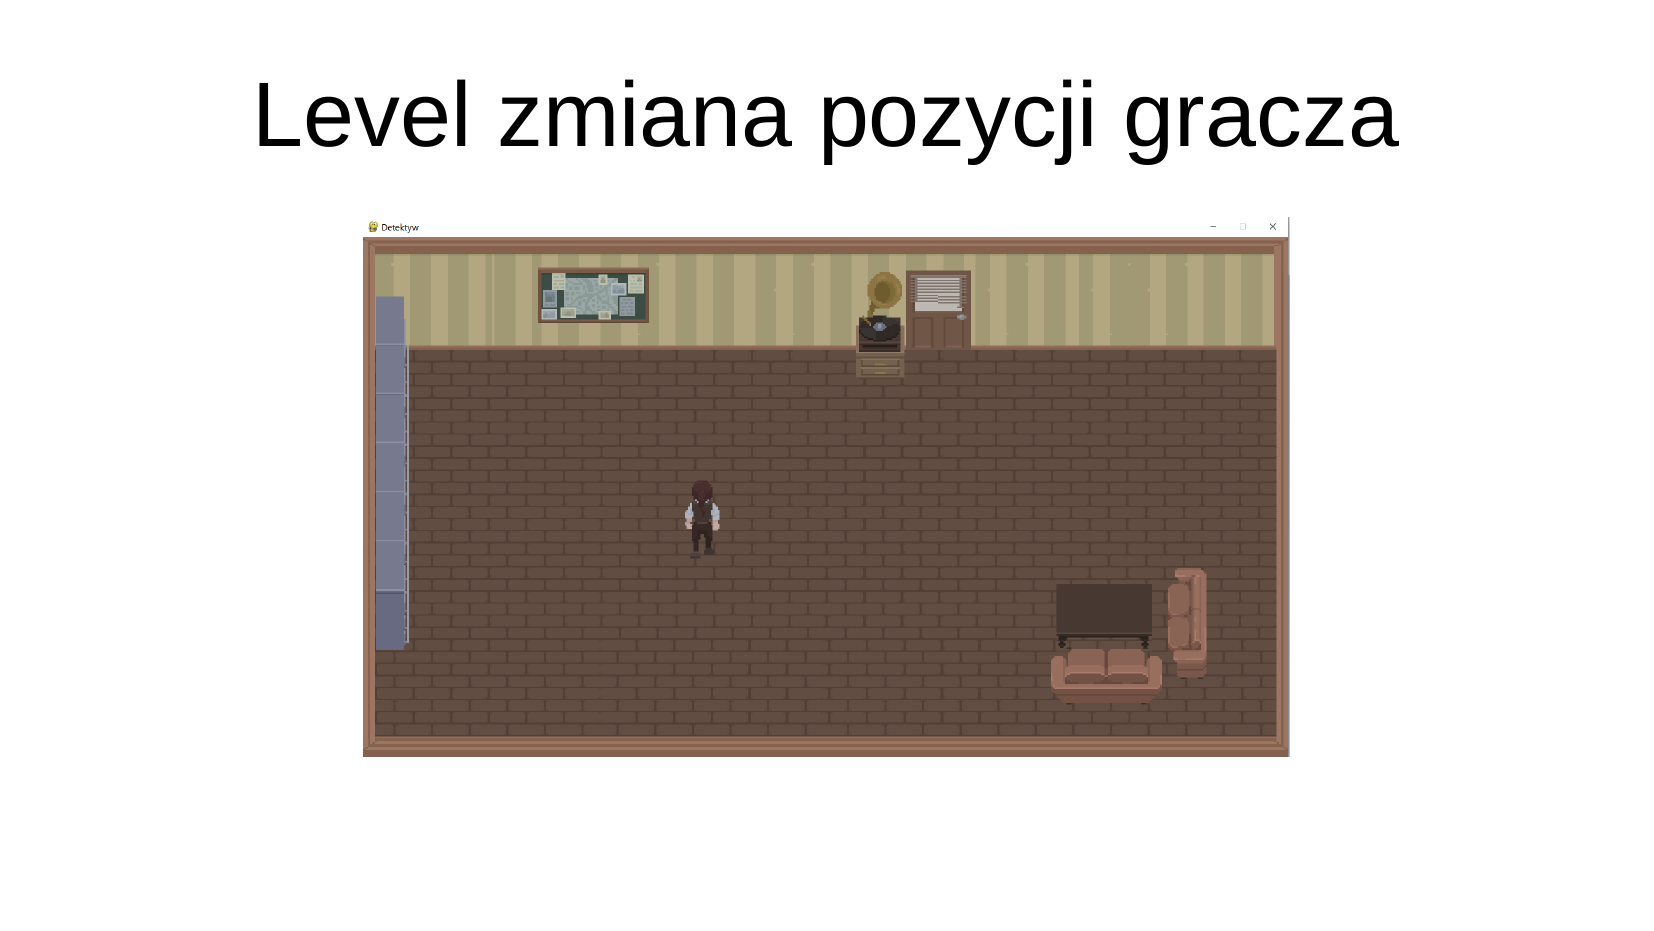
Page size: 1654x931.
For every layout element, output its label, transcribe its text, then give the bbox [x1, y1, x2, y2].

title Level zmiana pozycji gracza [82, 37, 1571, 193]
picture [363, 217, 1290, 758]
